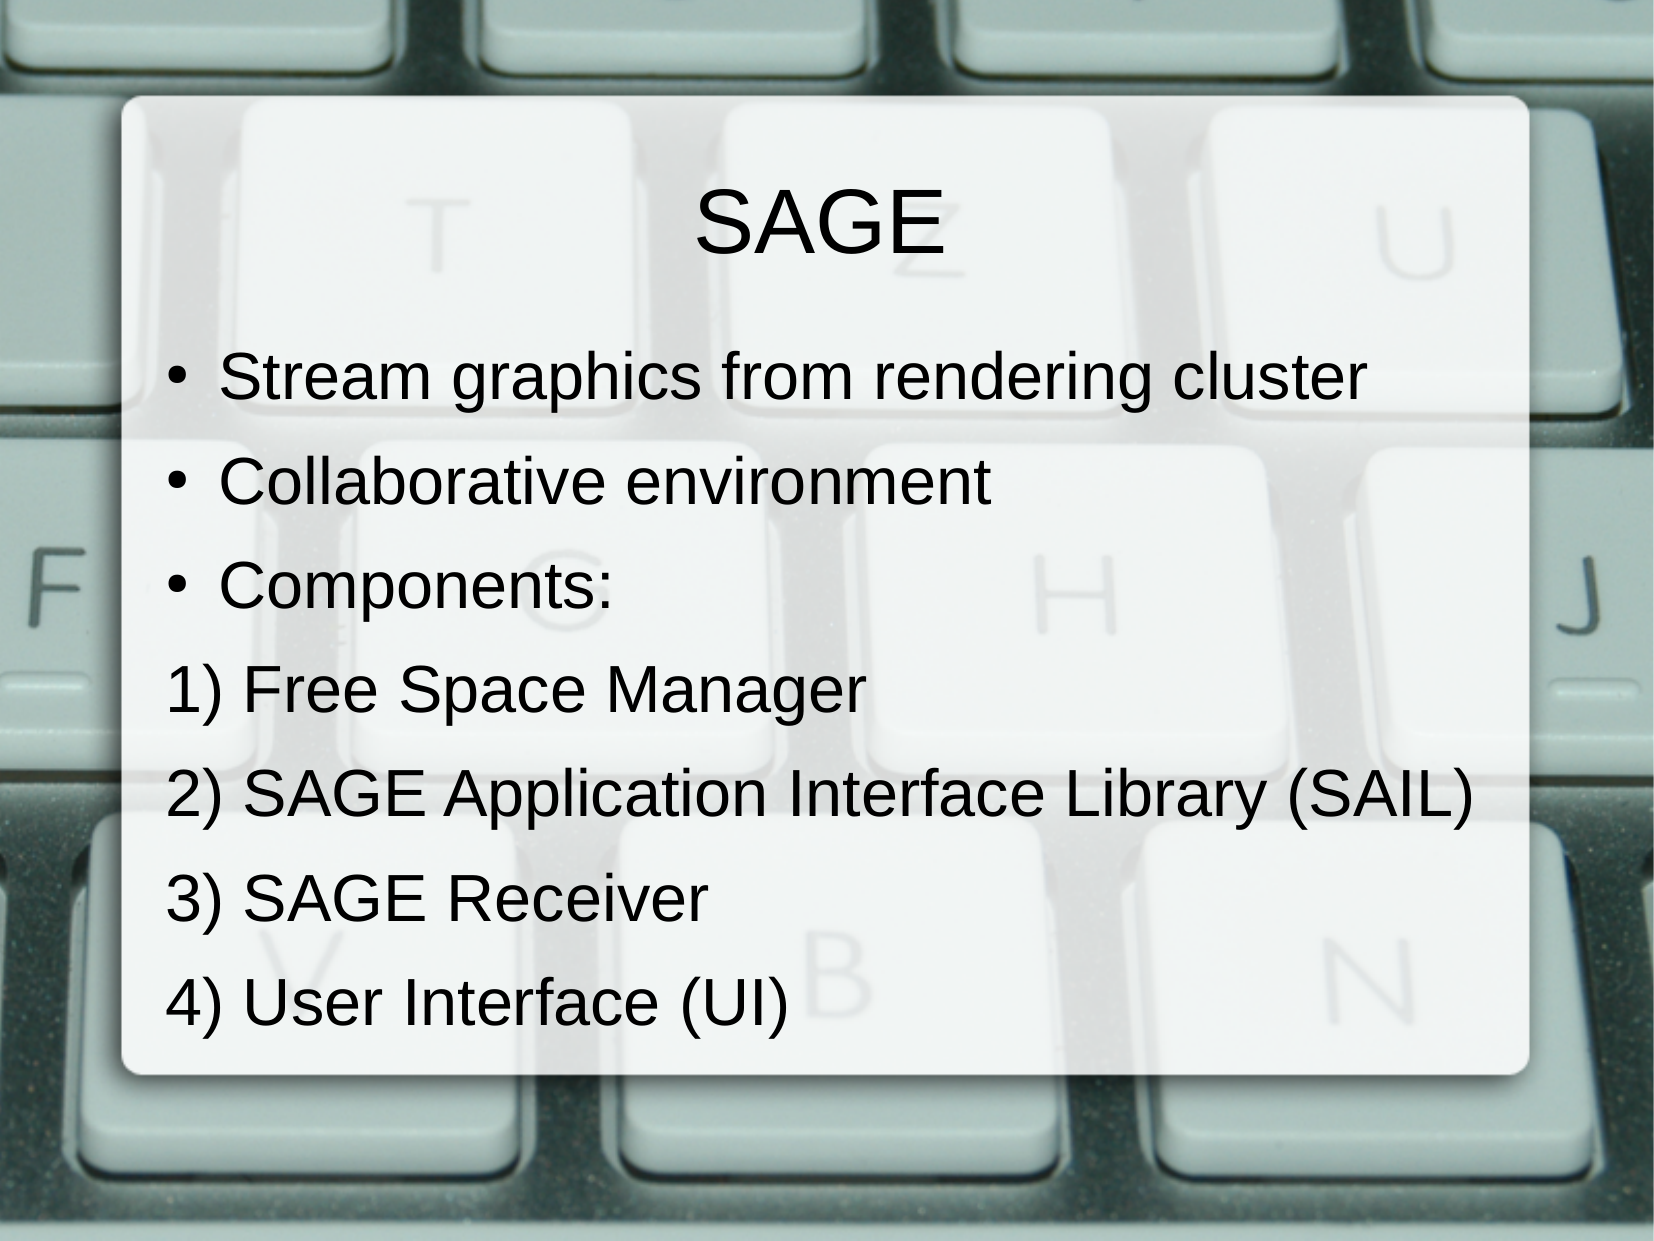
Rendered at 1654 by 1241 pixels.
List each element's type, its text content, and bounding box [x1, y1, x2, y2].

title SAGE [135, 117, 1506, 325]
list Stream graphics from rendering cluster Collaborative environment Components: Free Space Manager SAGE Application Interface Library (SAIL) SAGE Receiver User Interface (UI) [147, 339, 1506, 1049]
picture [0, 0, 1654, 1241]
